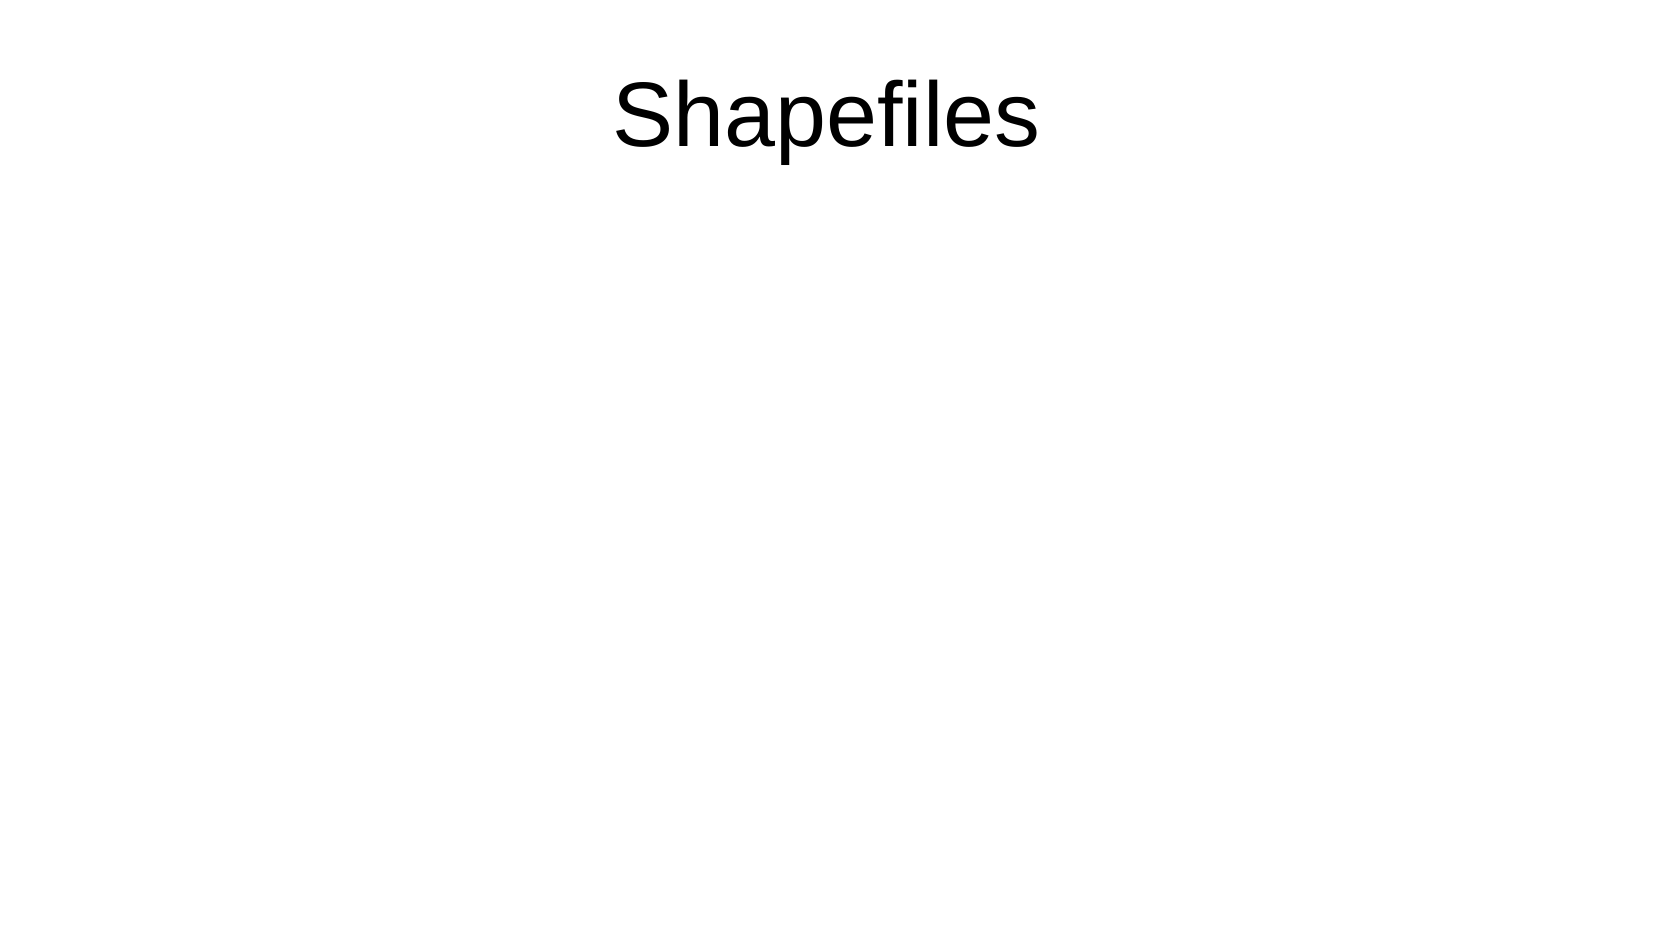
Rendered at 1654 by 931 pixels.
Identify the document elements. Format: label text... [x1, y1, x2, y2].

title Shapefiles [82, 37, 1571, 193]
